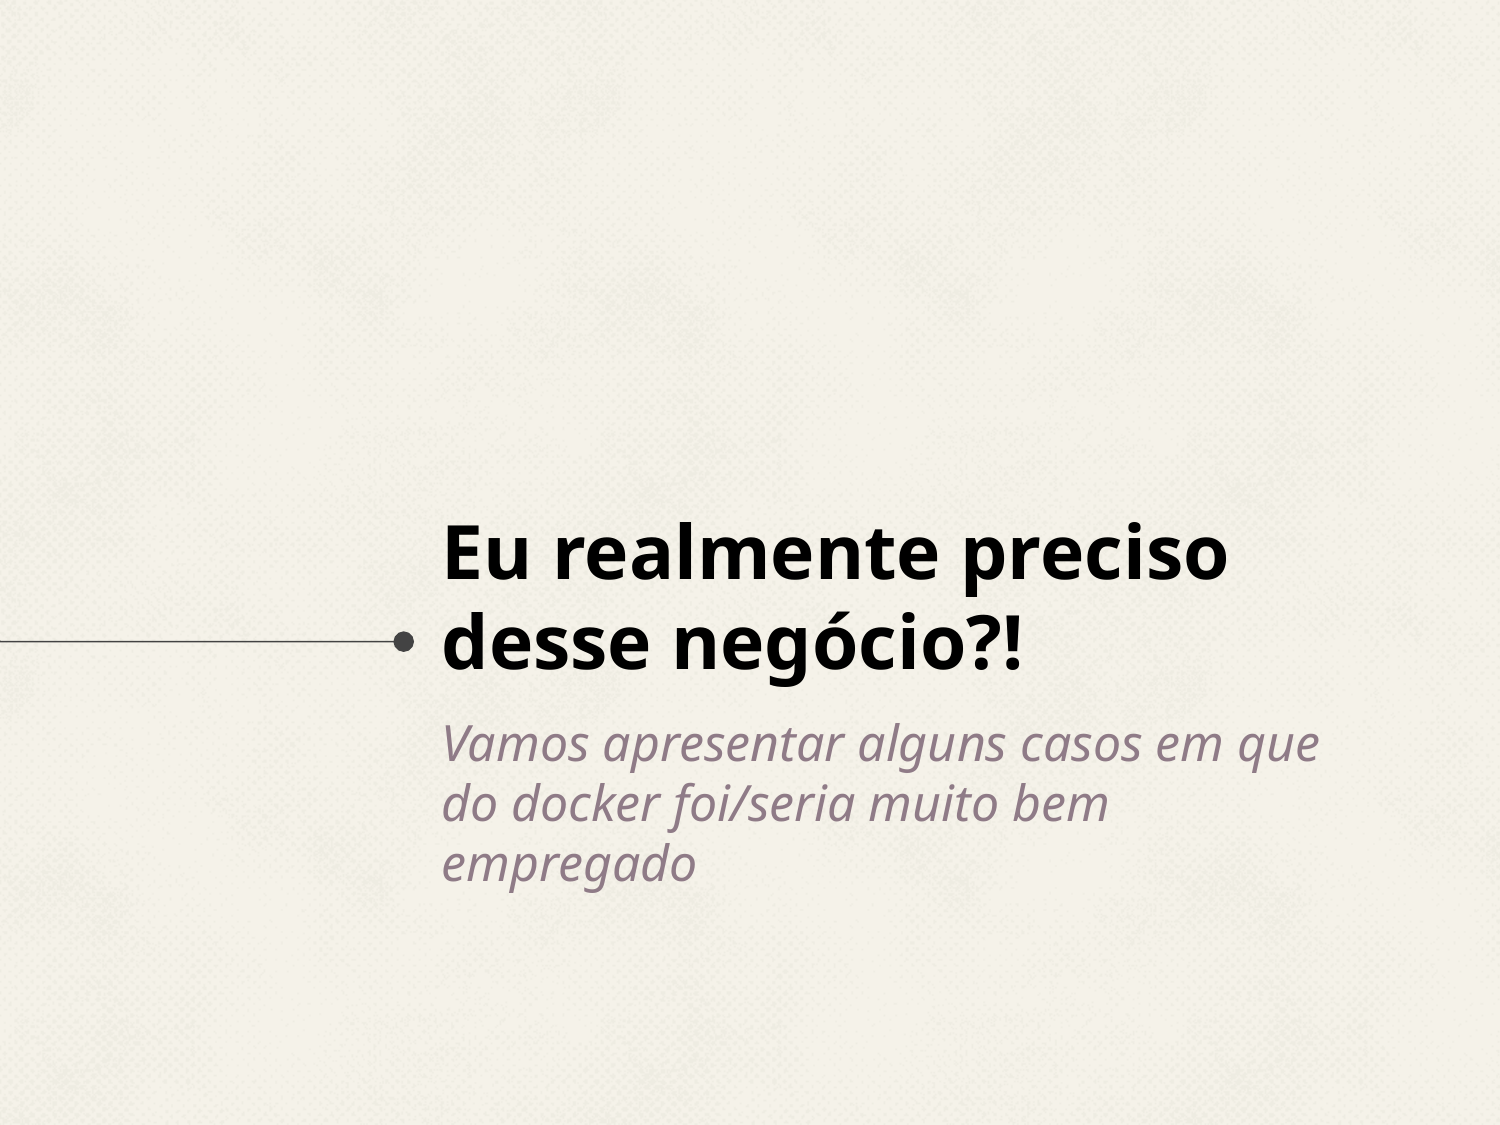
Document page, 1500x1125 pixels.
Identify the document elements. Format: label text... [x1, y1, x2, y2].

title Eu realmente preciso desse negócio?! [426, 446, 1388, 696]
picture [0, 0, 1500, 1125]
subtitle Vamos apresentar alguns casos em que do docker foi/seria muito bem empregado [426, 696, 1388, 868]
